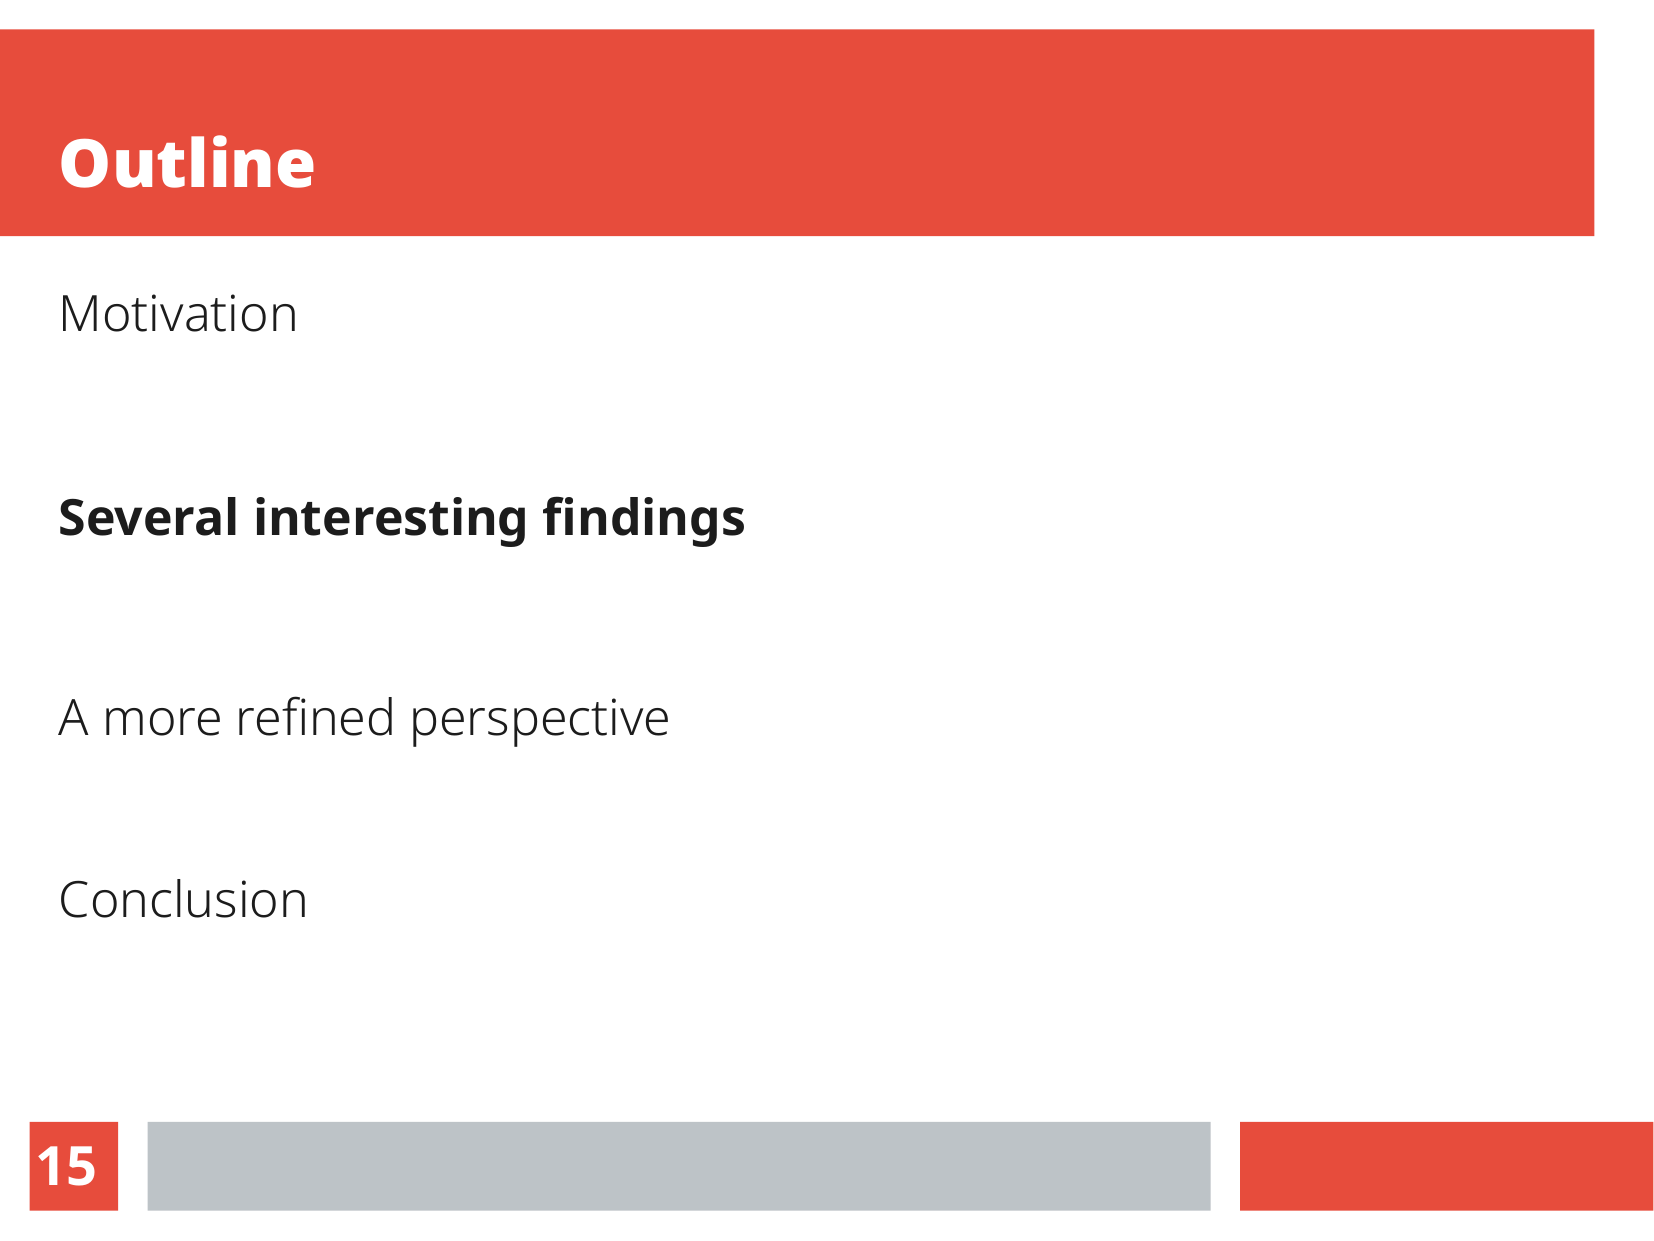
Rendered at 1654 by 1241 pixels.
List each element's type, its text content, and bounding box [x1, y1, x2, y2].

text_box 15 [20, 1119, 254, 1210]
text_box Motivation Several interesting findings A more refined perspective Conclusion [59, 277, 1565, 1046]
title Outline [59, 58, 1595, 207]
